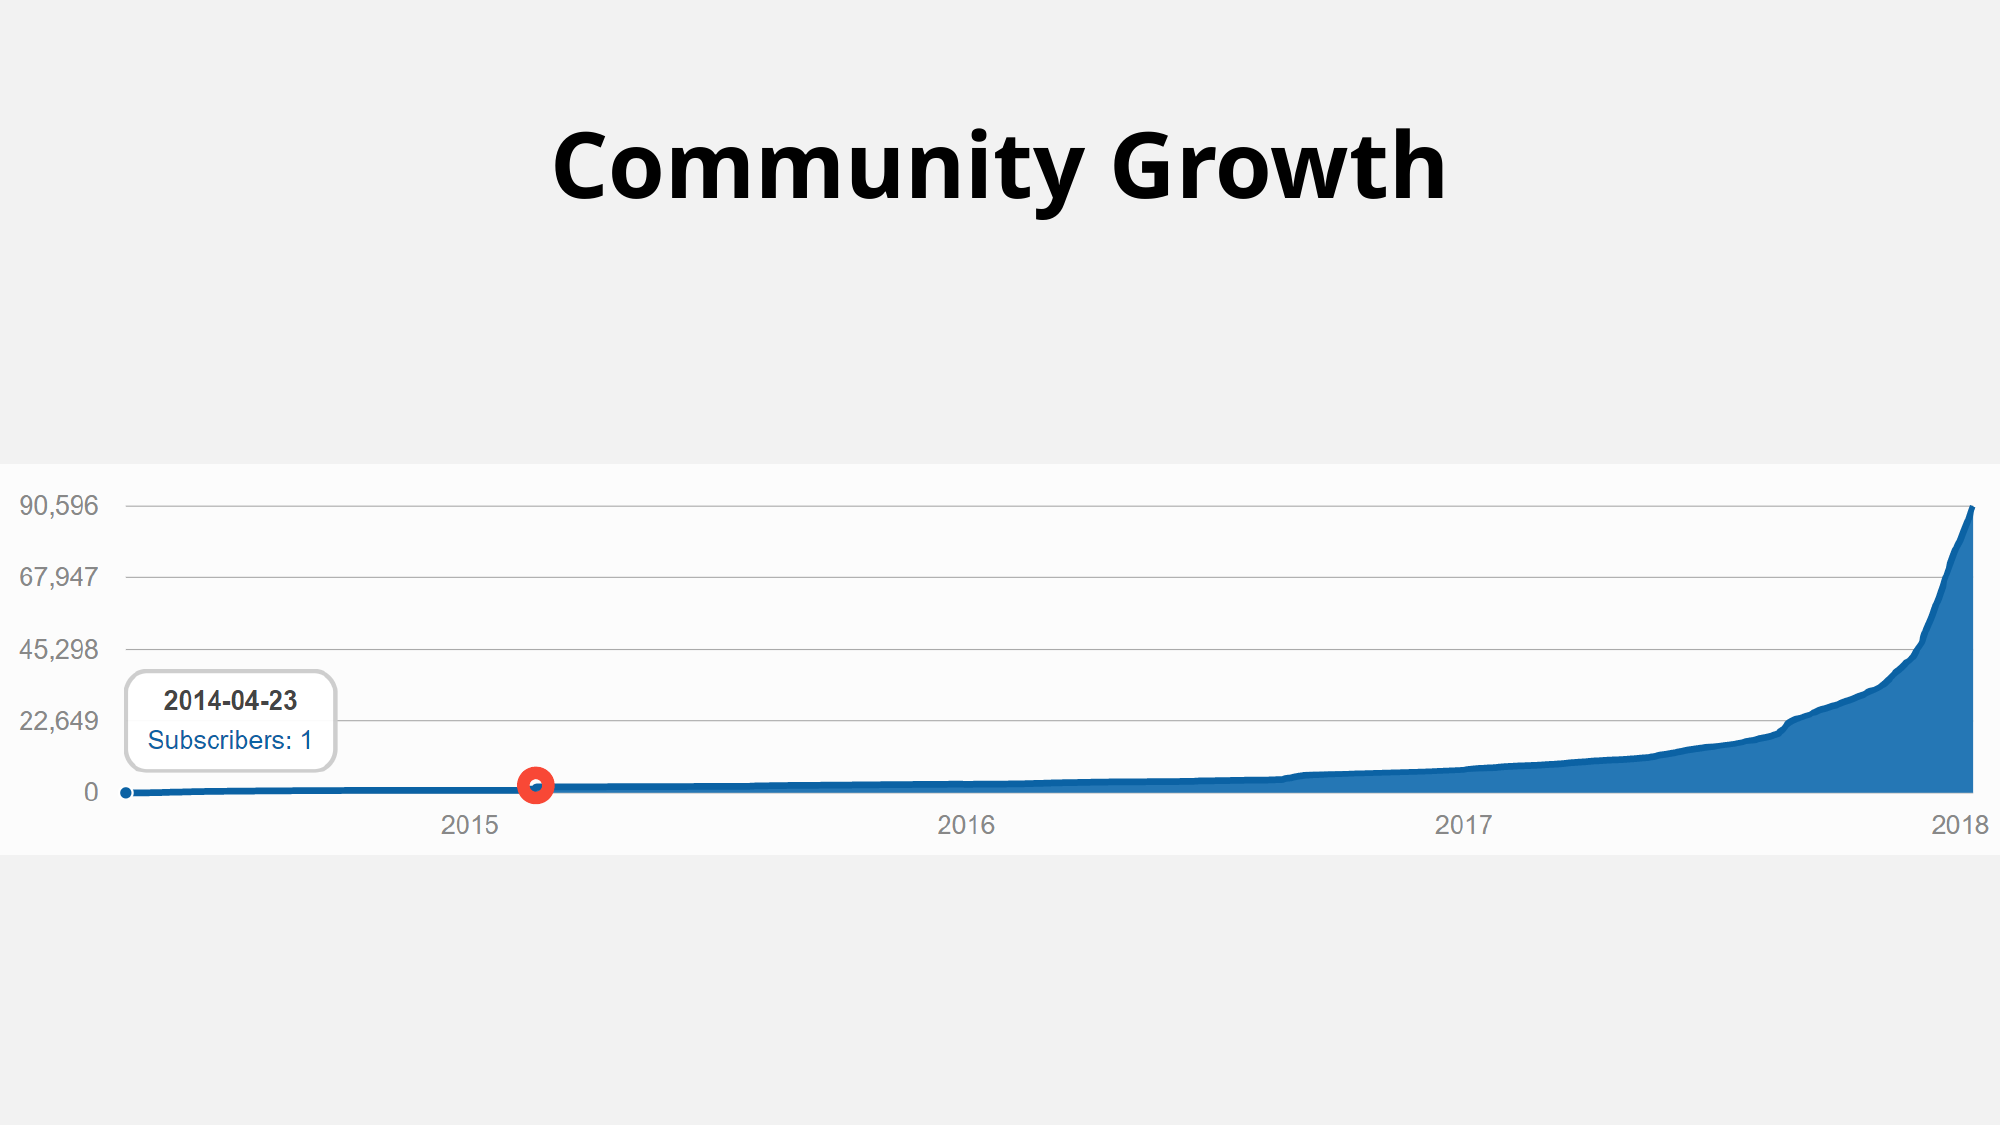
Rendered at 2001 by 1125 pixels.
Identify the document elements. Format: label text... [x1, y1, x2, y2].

title Community Growth [137, 59, 1863, 278]
picture [0, 464, 2000, 855]
